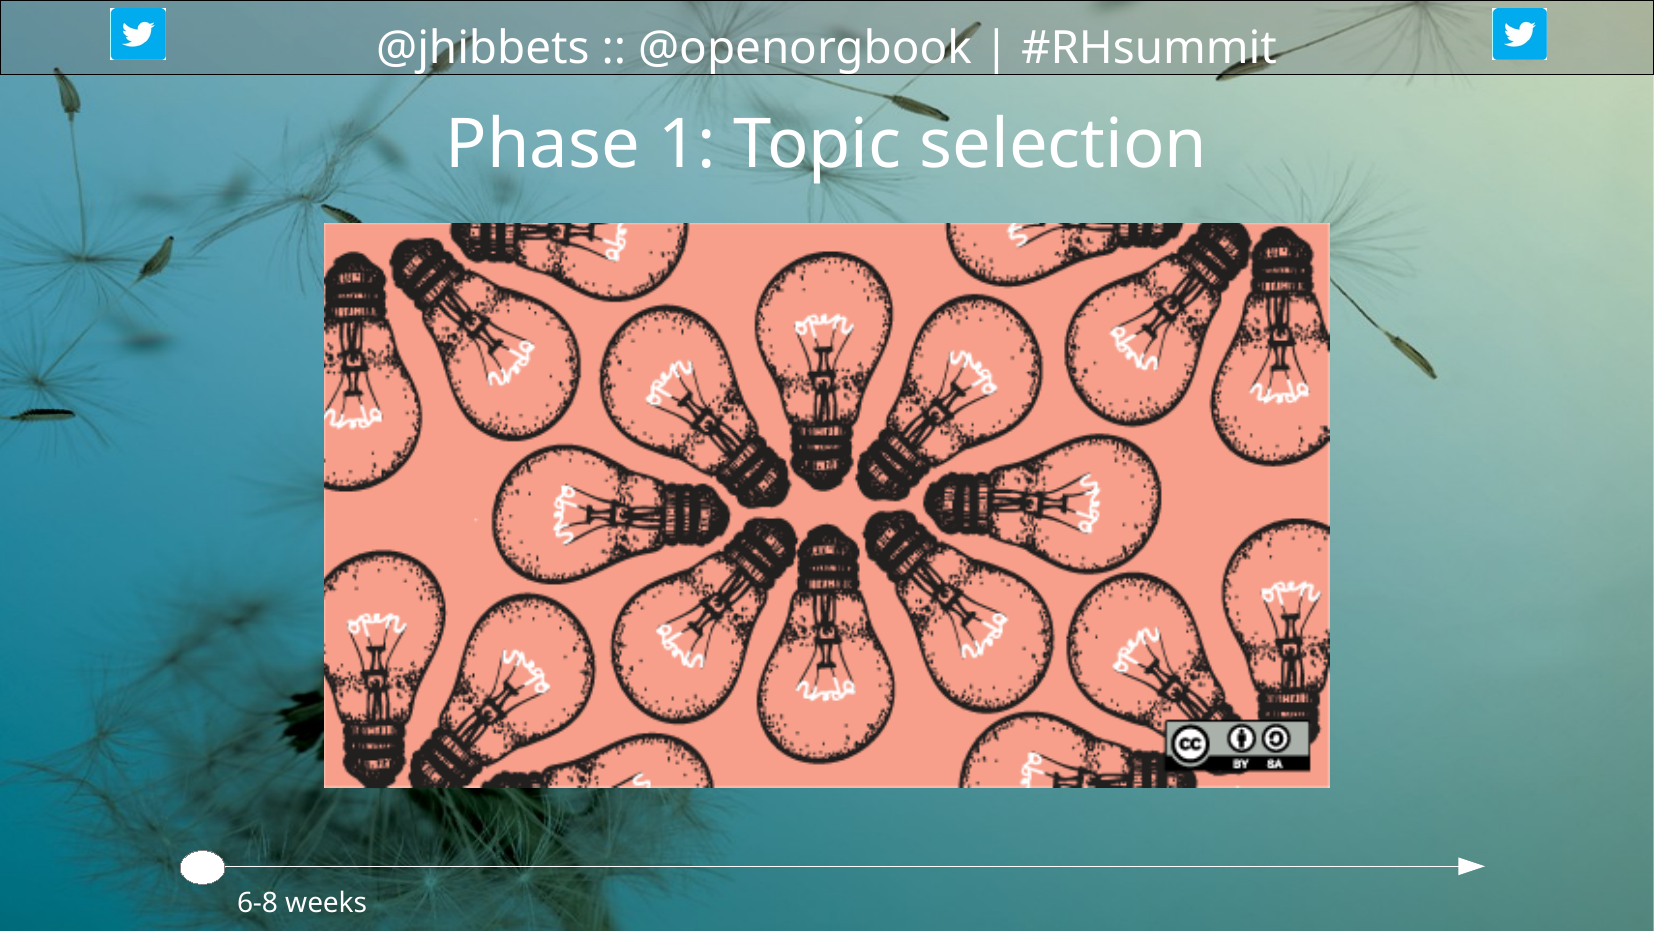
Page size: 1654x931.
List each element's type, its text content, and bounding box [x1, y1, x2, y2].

text_box [180, 850, 226, 885]
text_box 6-8 weeks [222, 879, 431, 923]
title Phase 1: Topic selection [82, 63, 1571, 219]
picture [1506, 22, 1535, 46]
picture [0, 75, 1654, 931]
picture [124, 22, 154, 46]
